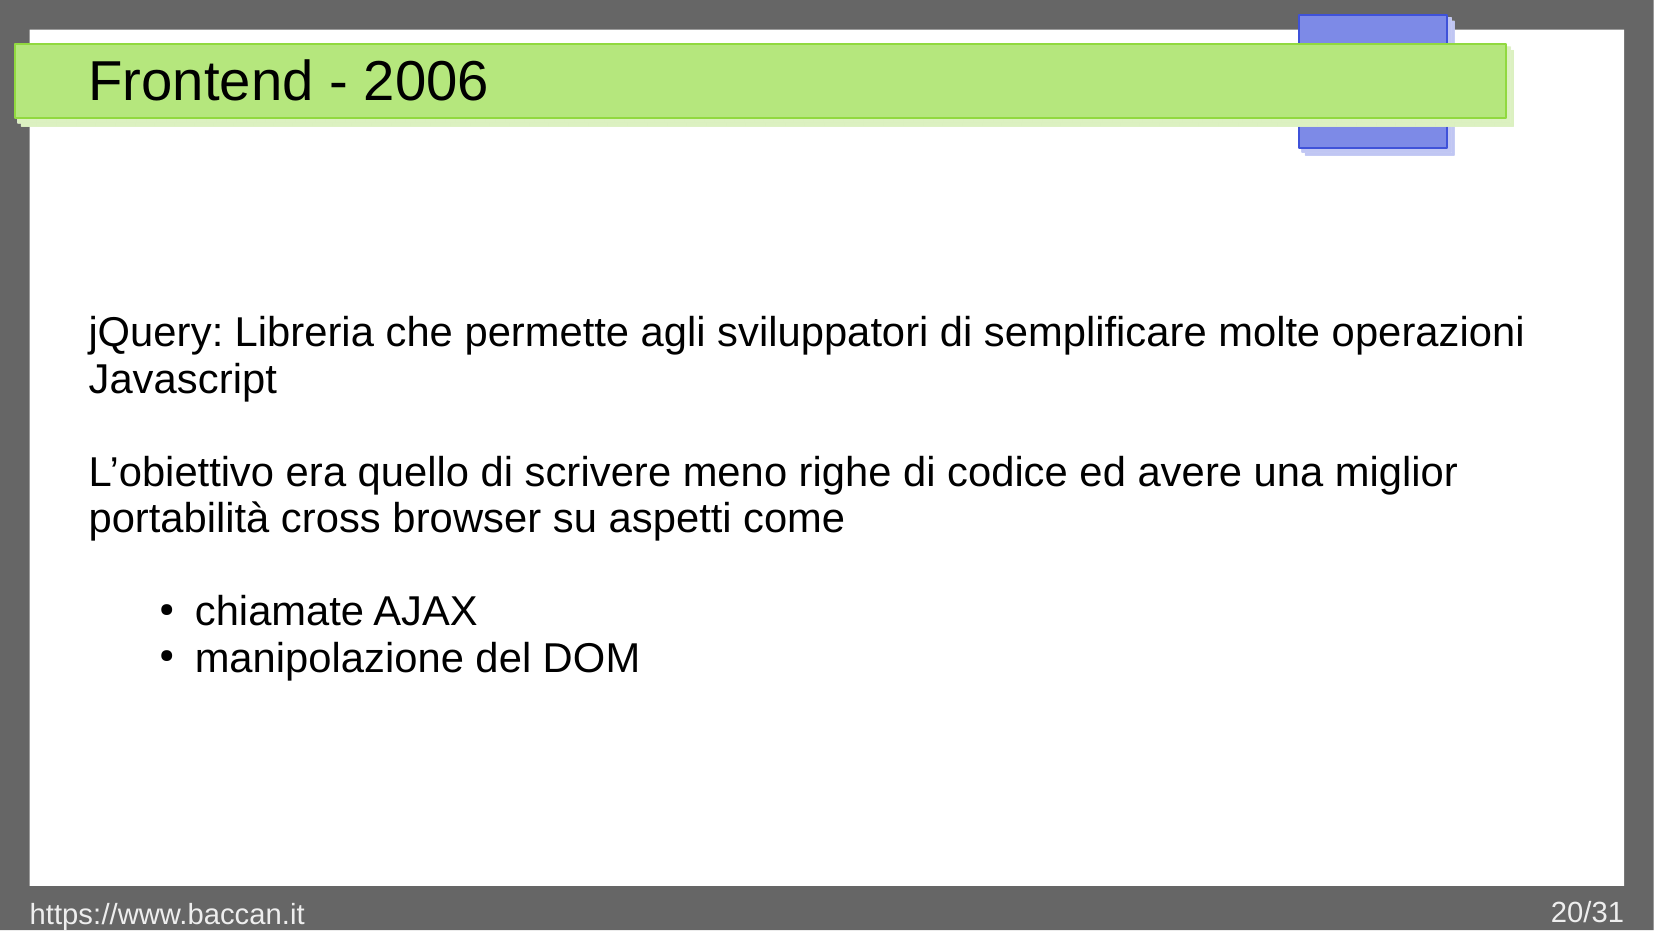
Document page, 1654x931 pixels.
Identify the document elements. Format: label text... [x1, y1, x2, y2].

title Frontend - 2006 [88, 44, 1506, 119]
text_box jQuery: Libreria che permette agli sviluppatori di semplificare molte operazioni Javascript L’obiettivo era quello di scrivere meno righe di codice ed avere una miglior portabilità cross browser su aspetti come chiamate AJAX manipolazione del DOM [88, 169, 1565, 821]
